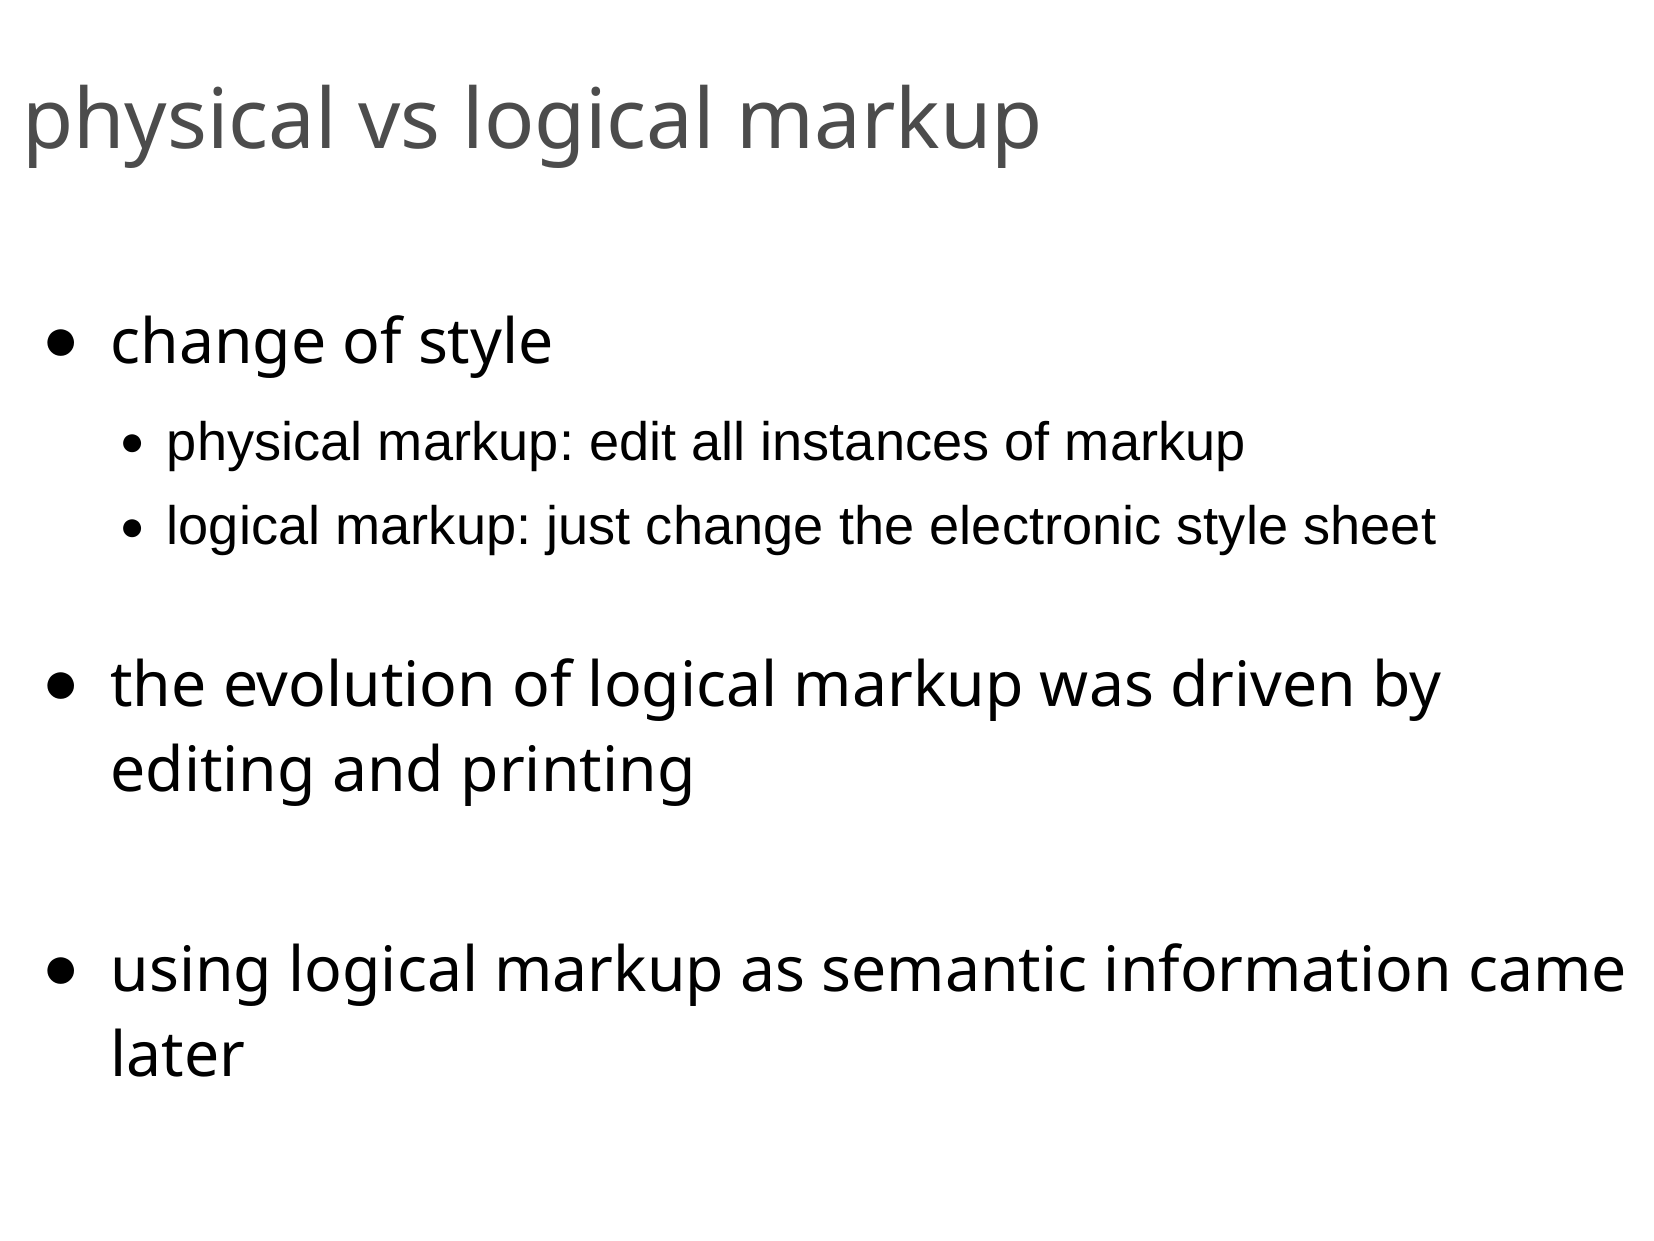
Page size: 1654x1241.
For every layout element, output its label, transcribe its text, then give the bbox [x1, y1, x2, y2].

list change of style physical markup: edit all instances of markup logical markup: just change the electronic style sheet the evolution of logical markup was driven by editing and printing using logical markup as semantic information came later [25, 233, 1654, 1158]
title physical vs logical markup [22, 26, 1654, 205]
